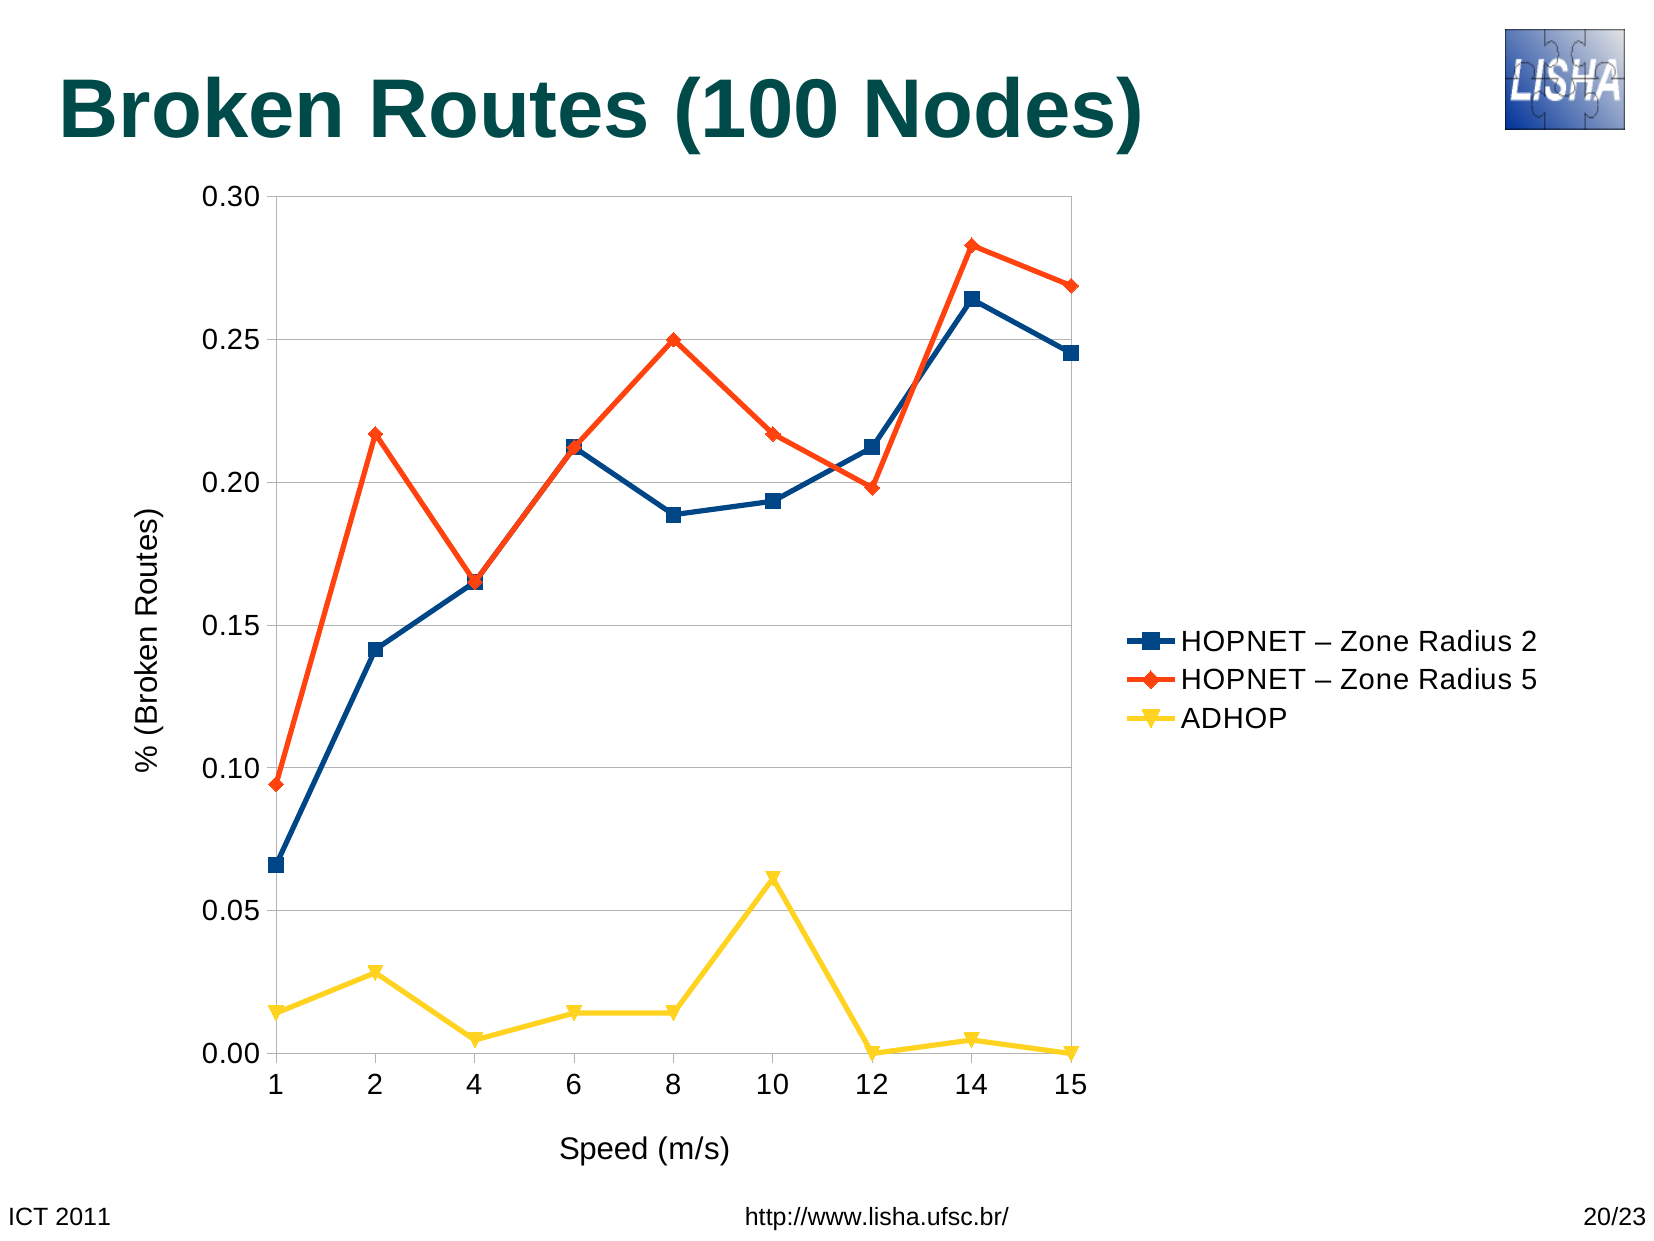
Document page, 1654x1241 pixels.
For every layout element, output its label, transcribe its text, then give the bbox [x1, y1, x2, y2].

picture [1595, 29, 1625, 130]
title Broken Routes (100 Nodes) [58, 11, 1595, 219]
chart [92, 159, 1561, 1201]
